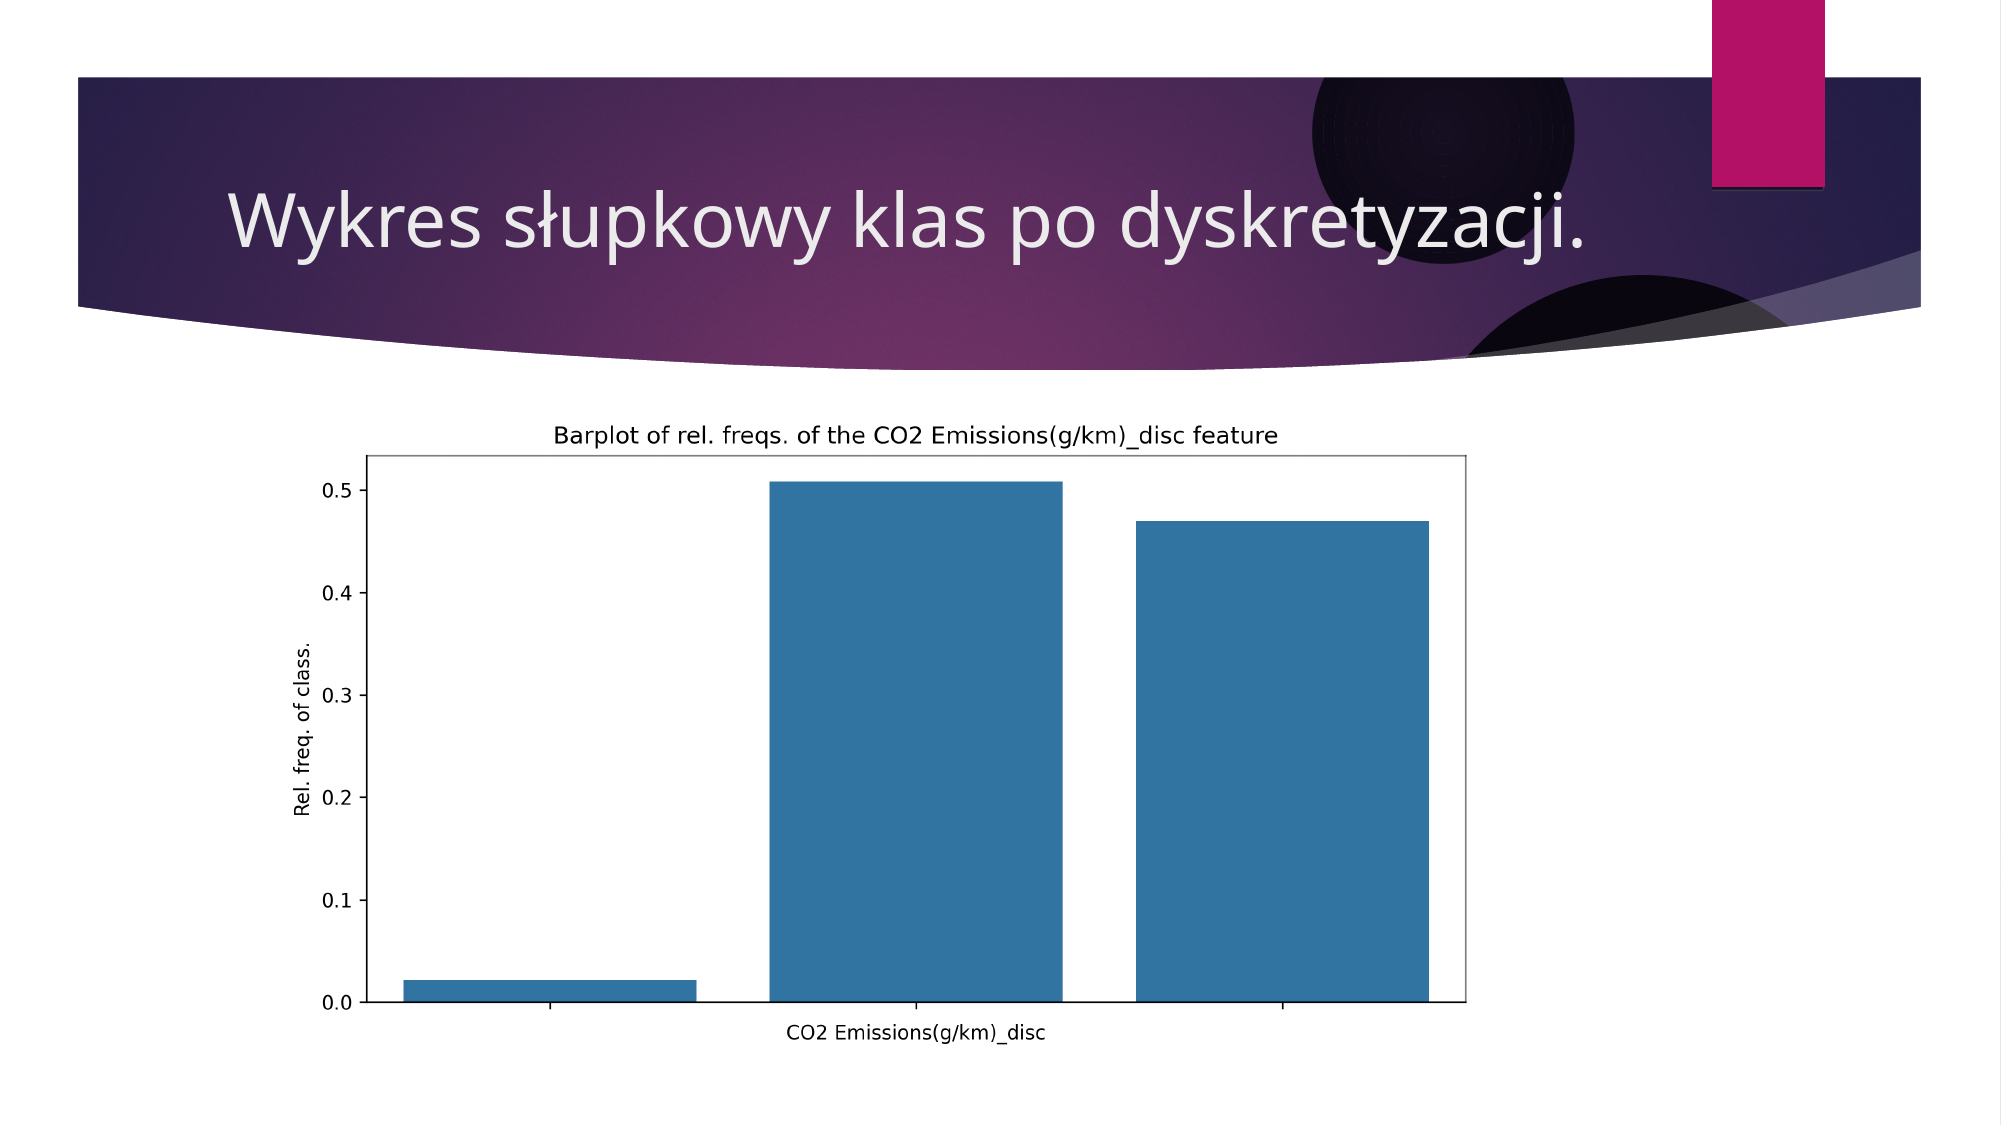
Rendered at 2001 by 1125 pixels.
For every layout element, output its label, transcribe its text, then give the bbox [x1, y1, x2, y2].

picture [189, 370, 1607, 1080]
title Wykres słupkowy klas po dyskretyzacji. [189, 159, 1627, 276]
